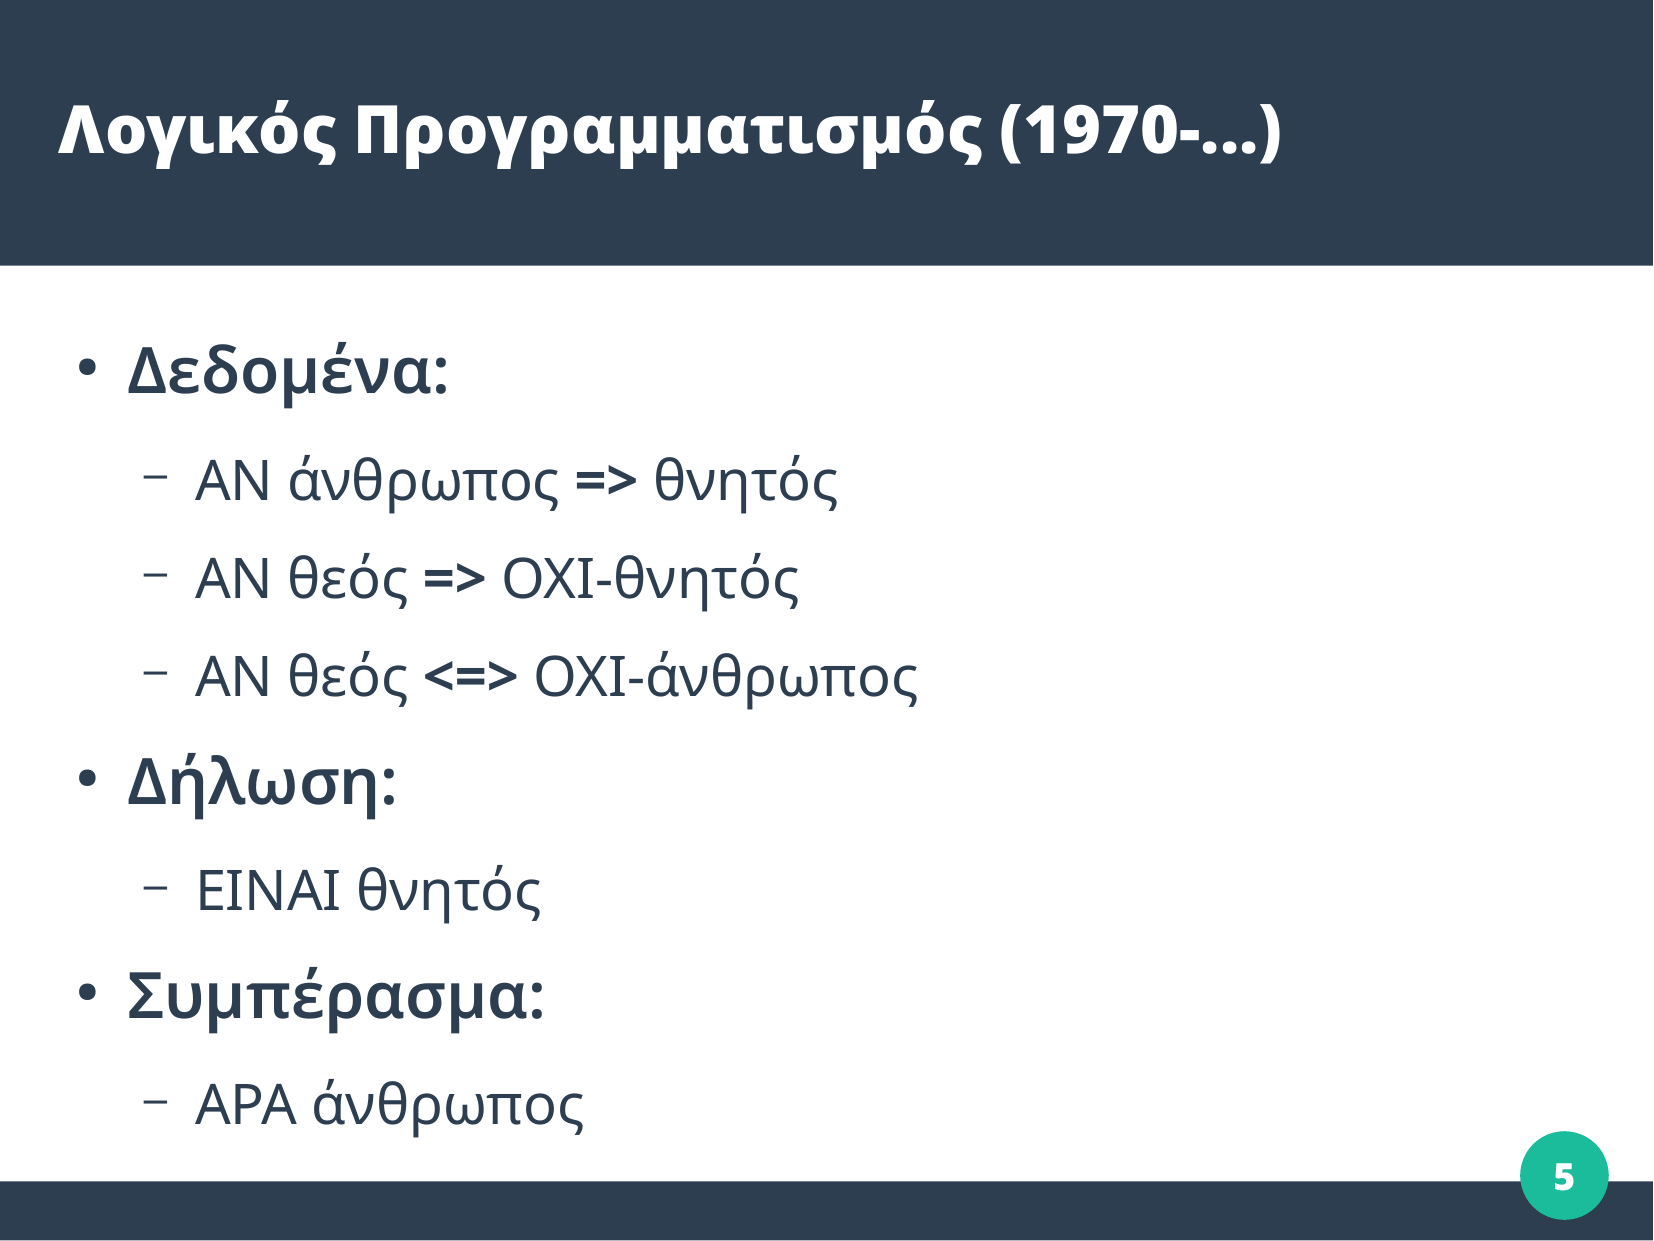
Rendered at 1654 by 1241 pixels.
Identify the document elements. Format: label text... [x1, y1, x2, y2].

title Λογικός Προγραμματισμός (1970-...) [58, 49, 1594, 207]
list Δεδομένα: ΑΝ άνθρωπος => θνητός ΑΝ θεός => ΟΧΙ-θνητός ΑΝ θεός <=> OXI-άνθρωπος Δήλωση: ΕΙΝΑΙ θνητός Συμπέρασμα: ΑΡΑ άνθρωπος [58, 324, 1594, 1152]
